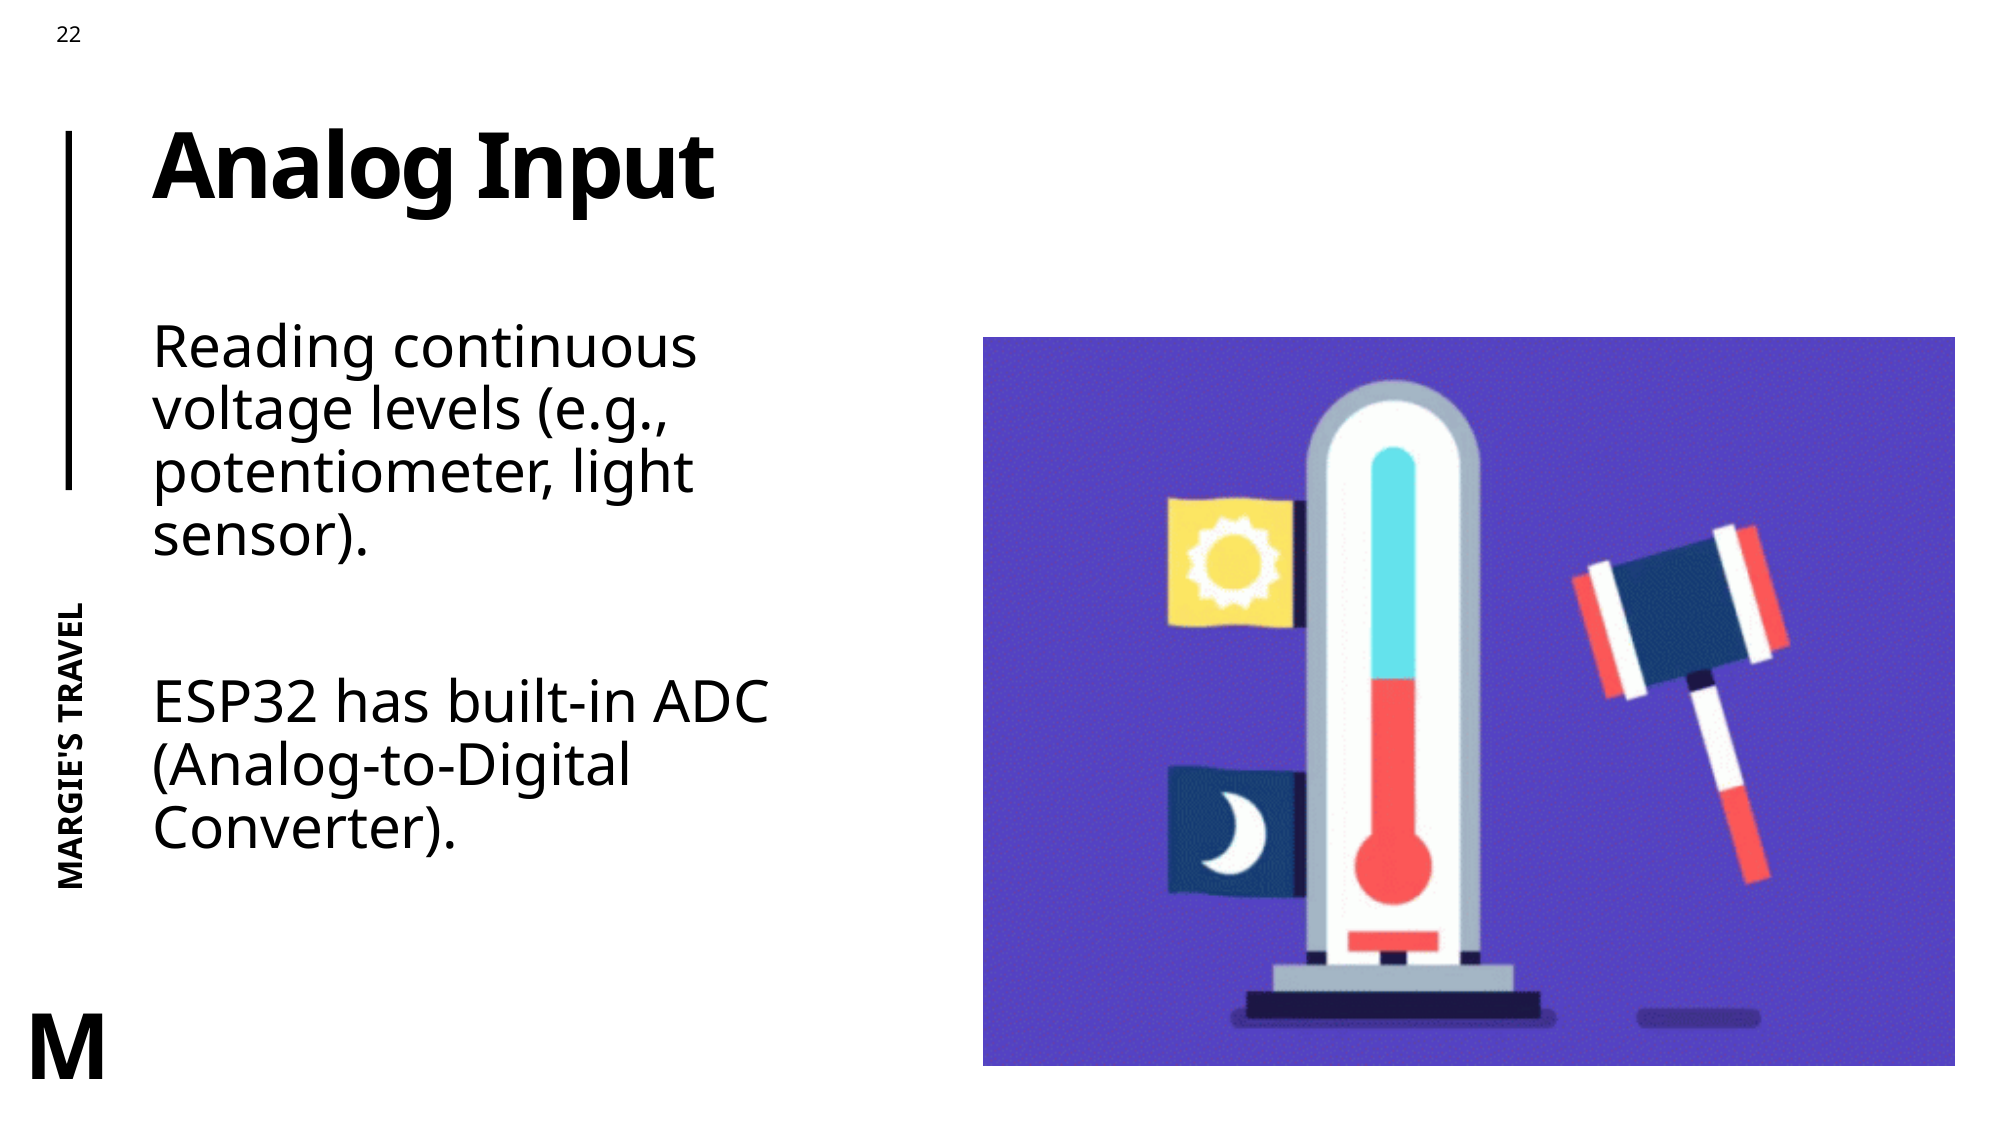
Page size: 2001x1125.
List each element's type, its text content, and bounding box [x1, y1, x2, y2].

title Analog Input [137, 59, 1863, 278]
list Reading continuous voltage levels (e.g., potentiometer, light sensor). ESP32 has built-in ADC (Analog-to-Digital Converter). [137, 309, 865, 1016]
picture [983, 337, 1955, 1066]
